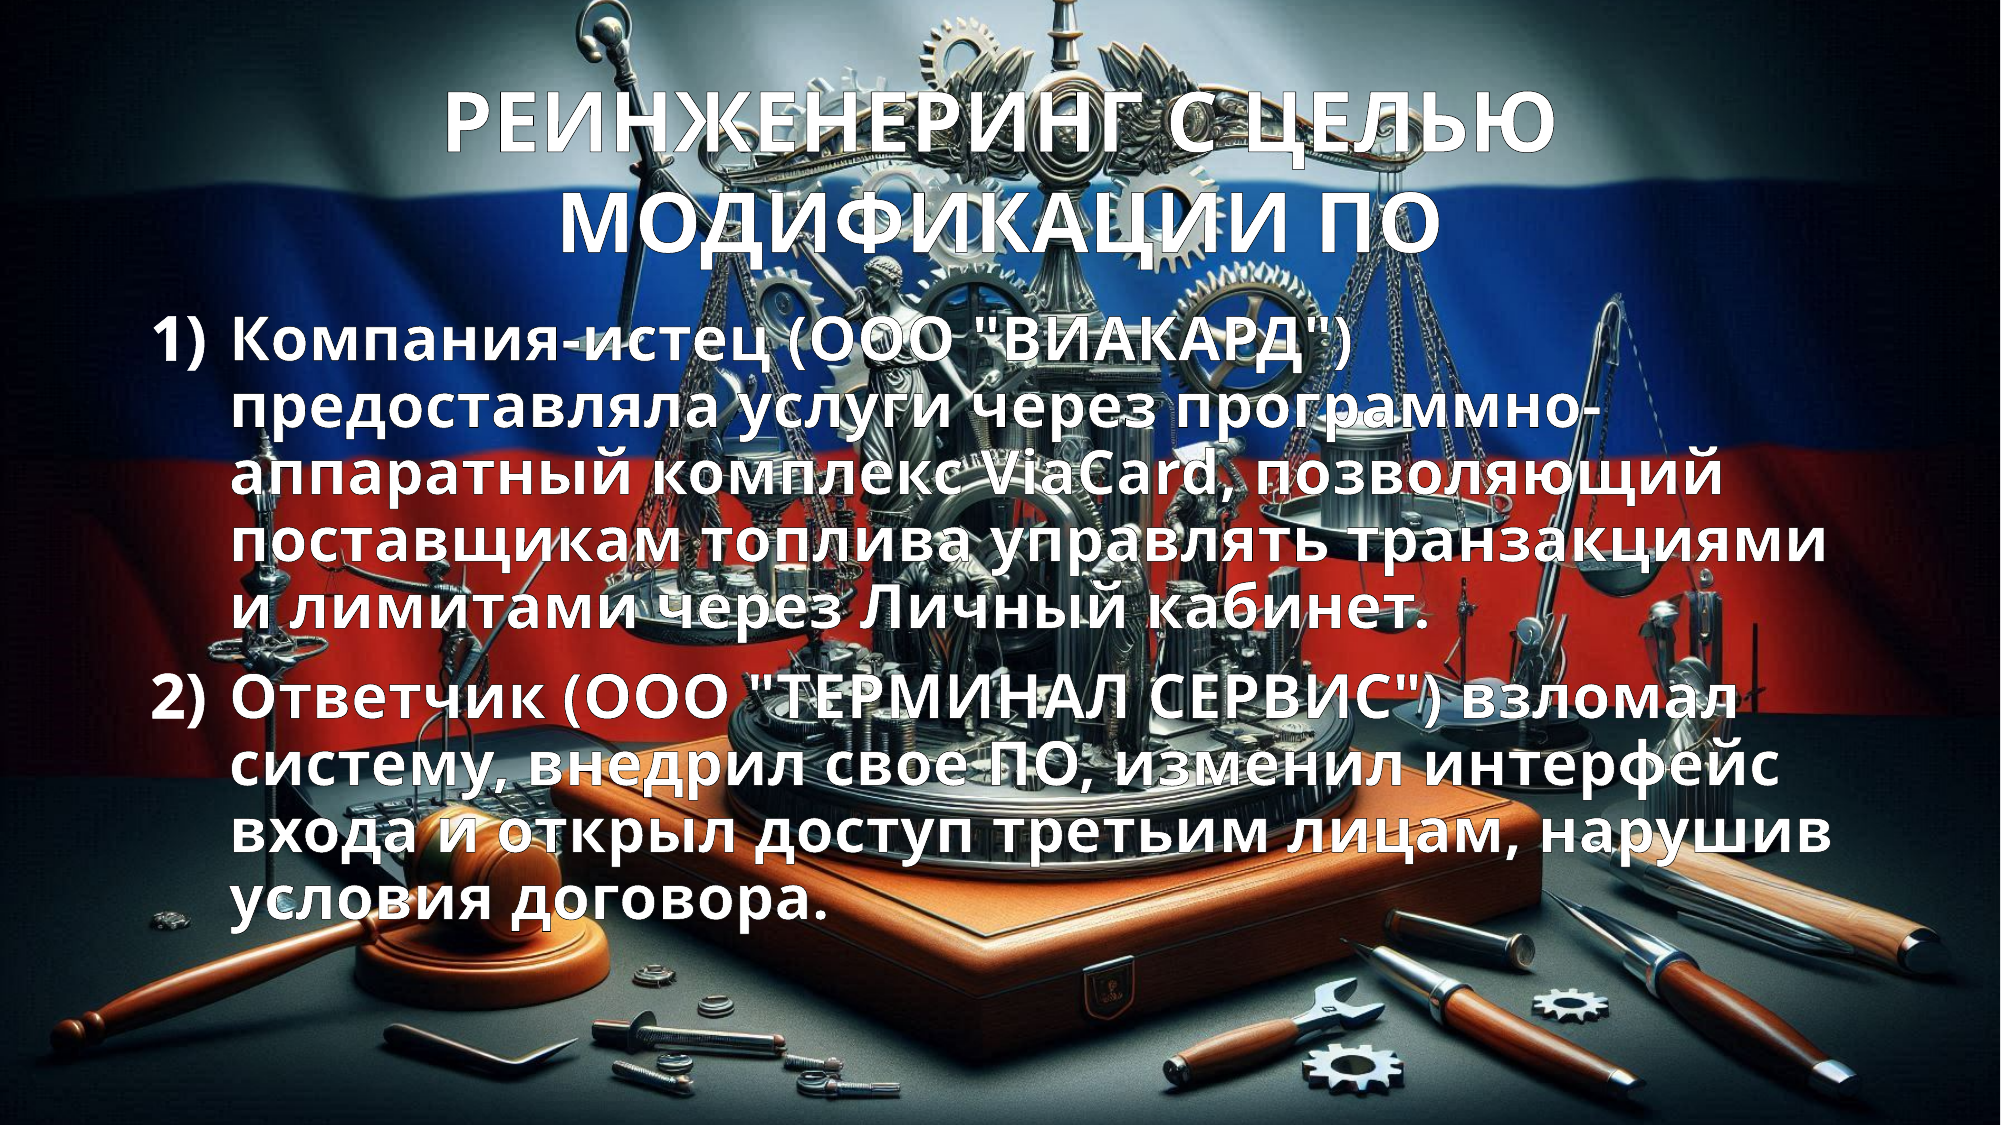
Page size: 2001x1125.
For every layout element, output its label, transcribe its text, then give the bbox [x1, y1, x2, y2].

picture [0, 0, 2001, 1125]
list Компания-истец (ООО "ВИАКАРД") предоставляла услуги через программно-аппаратный комплекс ViaCard, позволяющий поставщикам топлива управлять транзакциями и лимитами через Личный кабинет. Ответчик (ООО "ТЕРМИНАЛ СЕРВИС") взломал систему, внедрил свое ПО, изменил интерфейс входа и открыл доступ третьим лицам, нарушив условия договора. [135, 299, 1861, 1014]
title РЕИНЖЕНЕРИНГ С ЦЕЛЬЮ МОДИФИКАЦИИ ПО [137, 59, 1863, 278]
